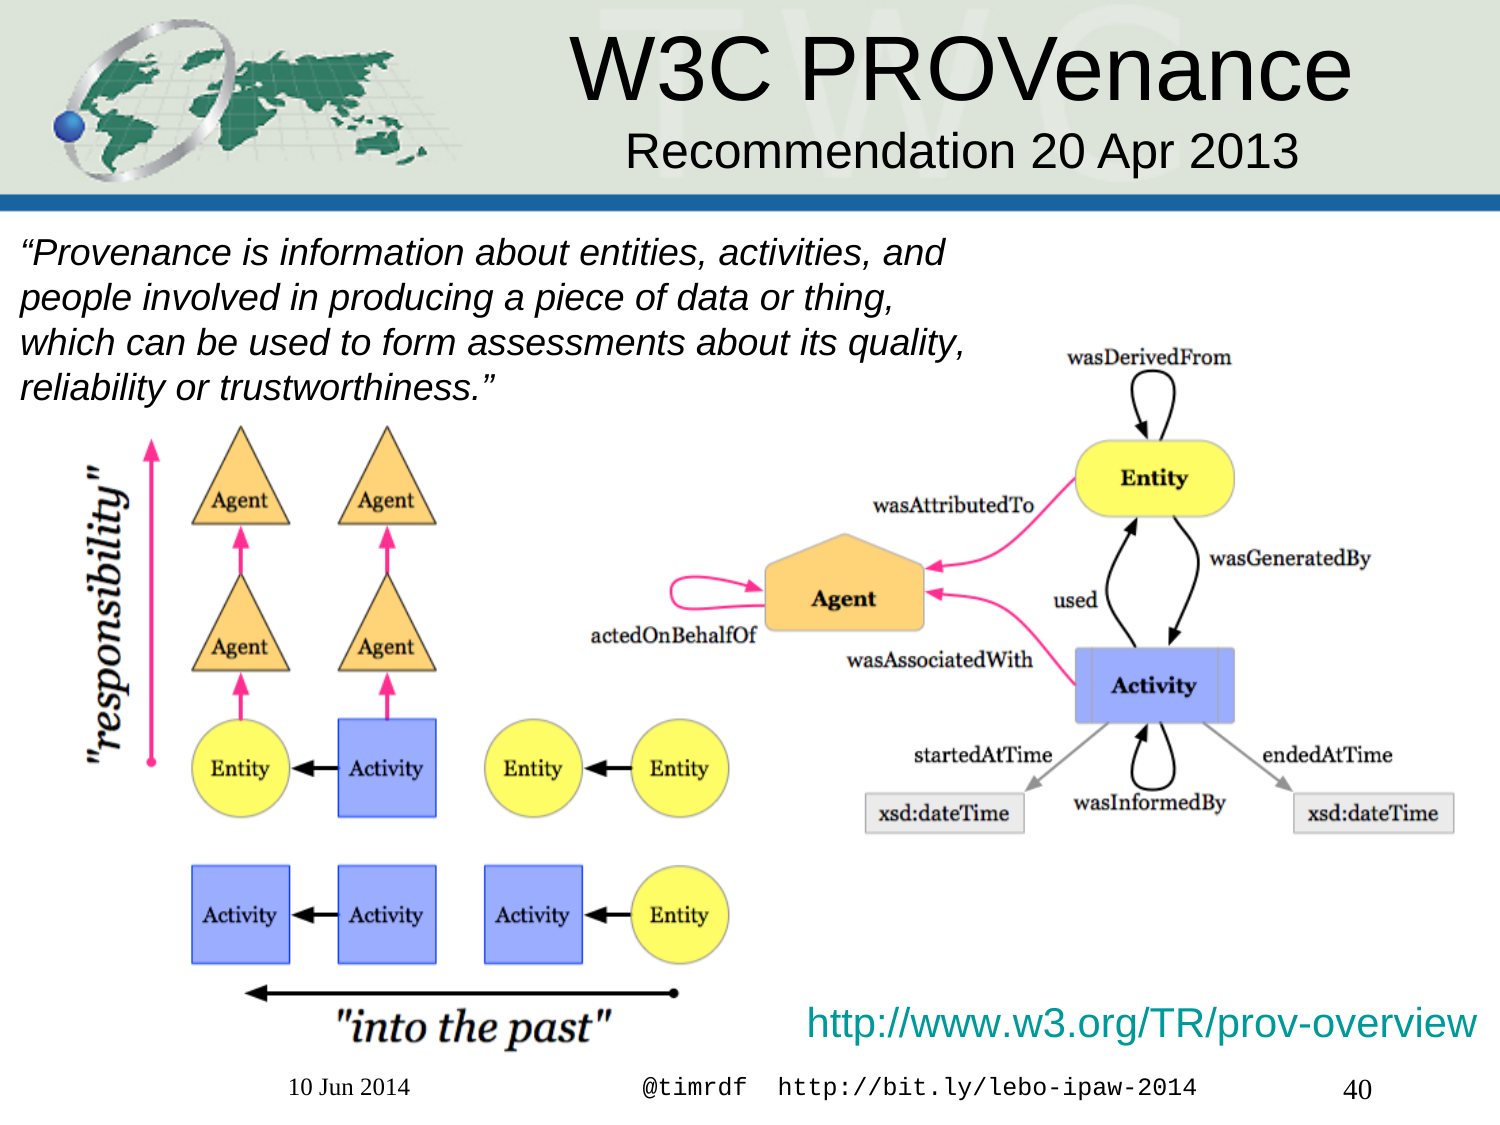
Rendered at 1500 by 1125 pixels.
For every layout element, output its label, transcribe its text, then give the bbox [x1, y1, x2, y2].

title W3C PROVenance Recommendation 20 Apr 2013 [424, 0, 1500, 188]
text_box “Provenance is information about entities, activities, and people involved in producing a piece of data or thing, which can be used to form assessments about its quality, reliability or trustworthiness.” [5, 219, 1010, 416]
picture [79, 344, 1456, 1054]
picture [0, 0, 1500, 212]
text_box http://www.w3.org/TR/prov-overview [791, 987, 1493, 1054]
